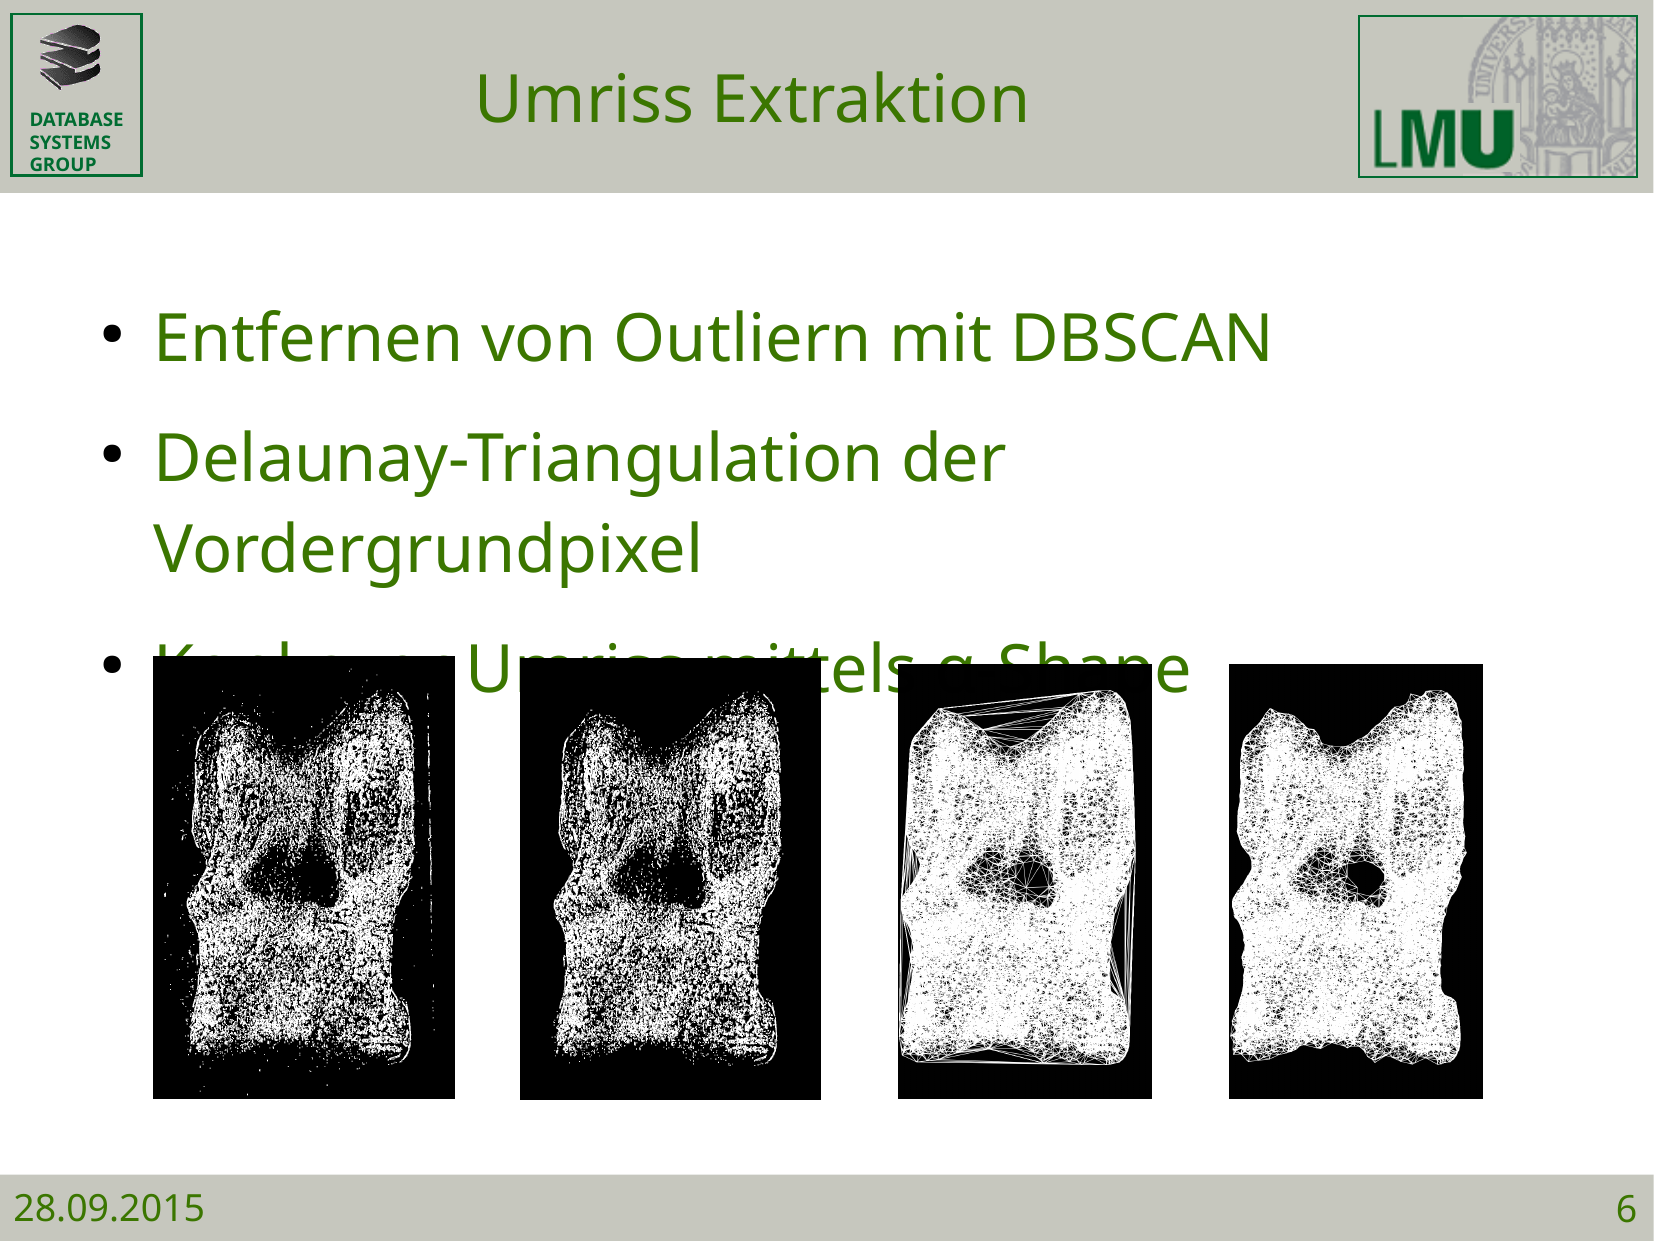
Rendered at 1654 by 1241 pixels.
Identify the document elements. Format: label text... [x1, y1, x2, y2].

picture [1229, 664, 1483, 1100]
picture [153, 656, 455, 1099]
picture [1369, 17, 1636, 176]
list Entfernen von Outliern mit DBSCAN Delaunay-Triangulation der Vordergrundpixel Konkaver Umriss mittels α-Shape [82, 290, 1571, 1087]
picture [36, 21, 104, 94]
title Umriss Extraktion [183, 17, 1323, 177]
picture [520, 658, 821, 1100]
picture [898, 664, 1152, 1100]
